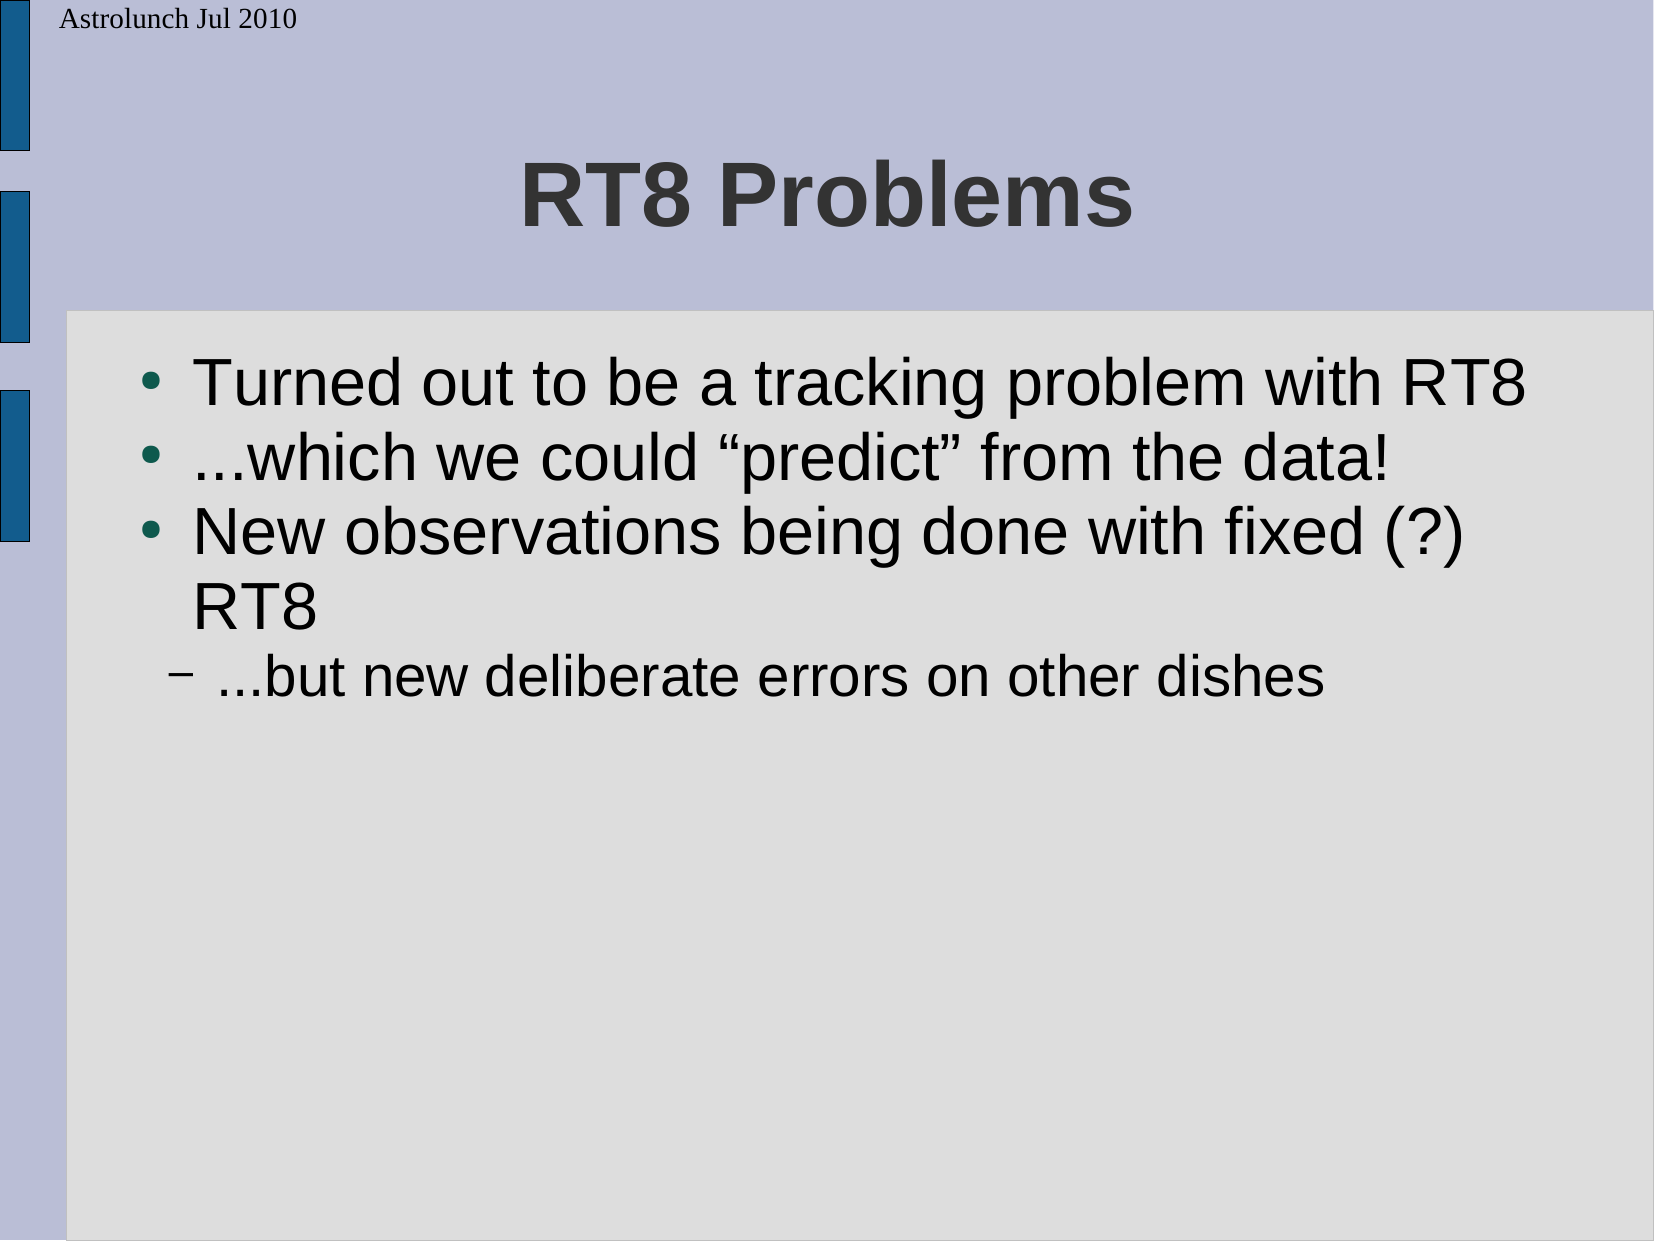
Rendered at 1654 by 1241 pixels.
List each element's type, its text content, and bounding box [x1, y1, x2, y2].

title RT8 Problems [121, 91, 1534, 299]
list Turned out to be a tracking problem with RT8 ...which we could “predict” from the data! New observations being done with fixed (?) RT8 ...but new deliberate errors on other dishes [121, 344, 1534, 1149]
